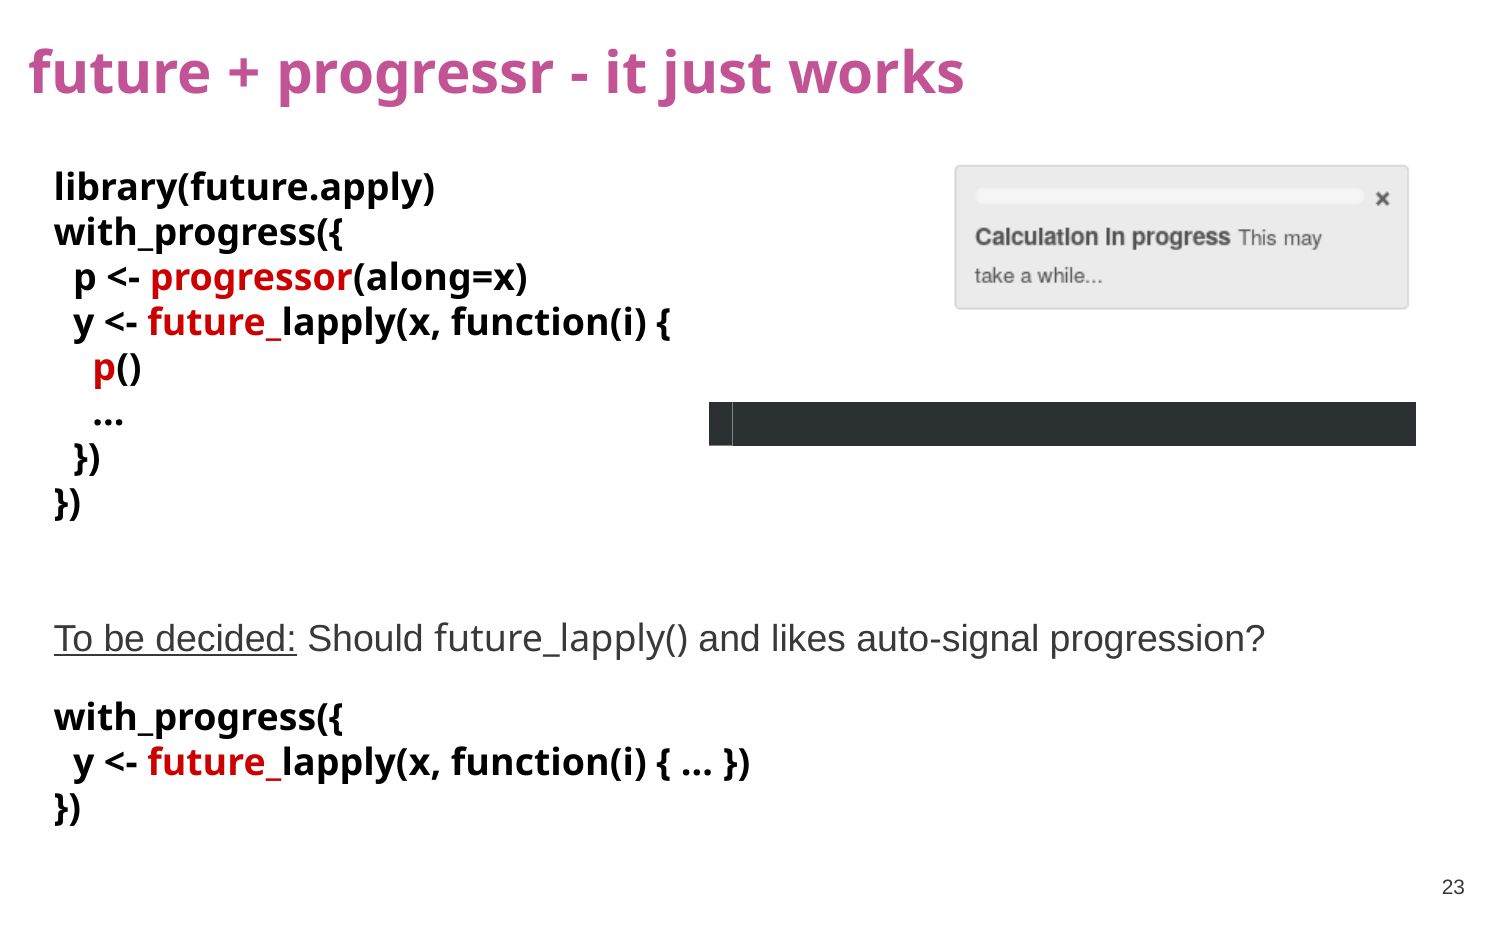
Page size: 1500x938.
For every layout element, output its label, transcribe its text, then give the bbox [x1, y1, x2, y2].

picture [709, 402, 1416, 446]
list library(future.apply) with_progress({ p <- progressor(along=x) y <- future_lapply(x, function(i) { p() ... }) }) To be decided: Should future_lapply() and likes auto-signal progression? with_progress({ y <- future_lapply(x, function(i) { ... }) }) [38, 147, 1437, 893]
slide_number <number> [1389, 849, 1480, 922]
picture [947, 159, 1417, 316]
title future + progressr - it just works [13, 20, 1480, 136]
